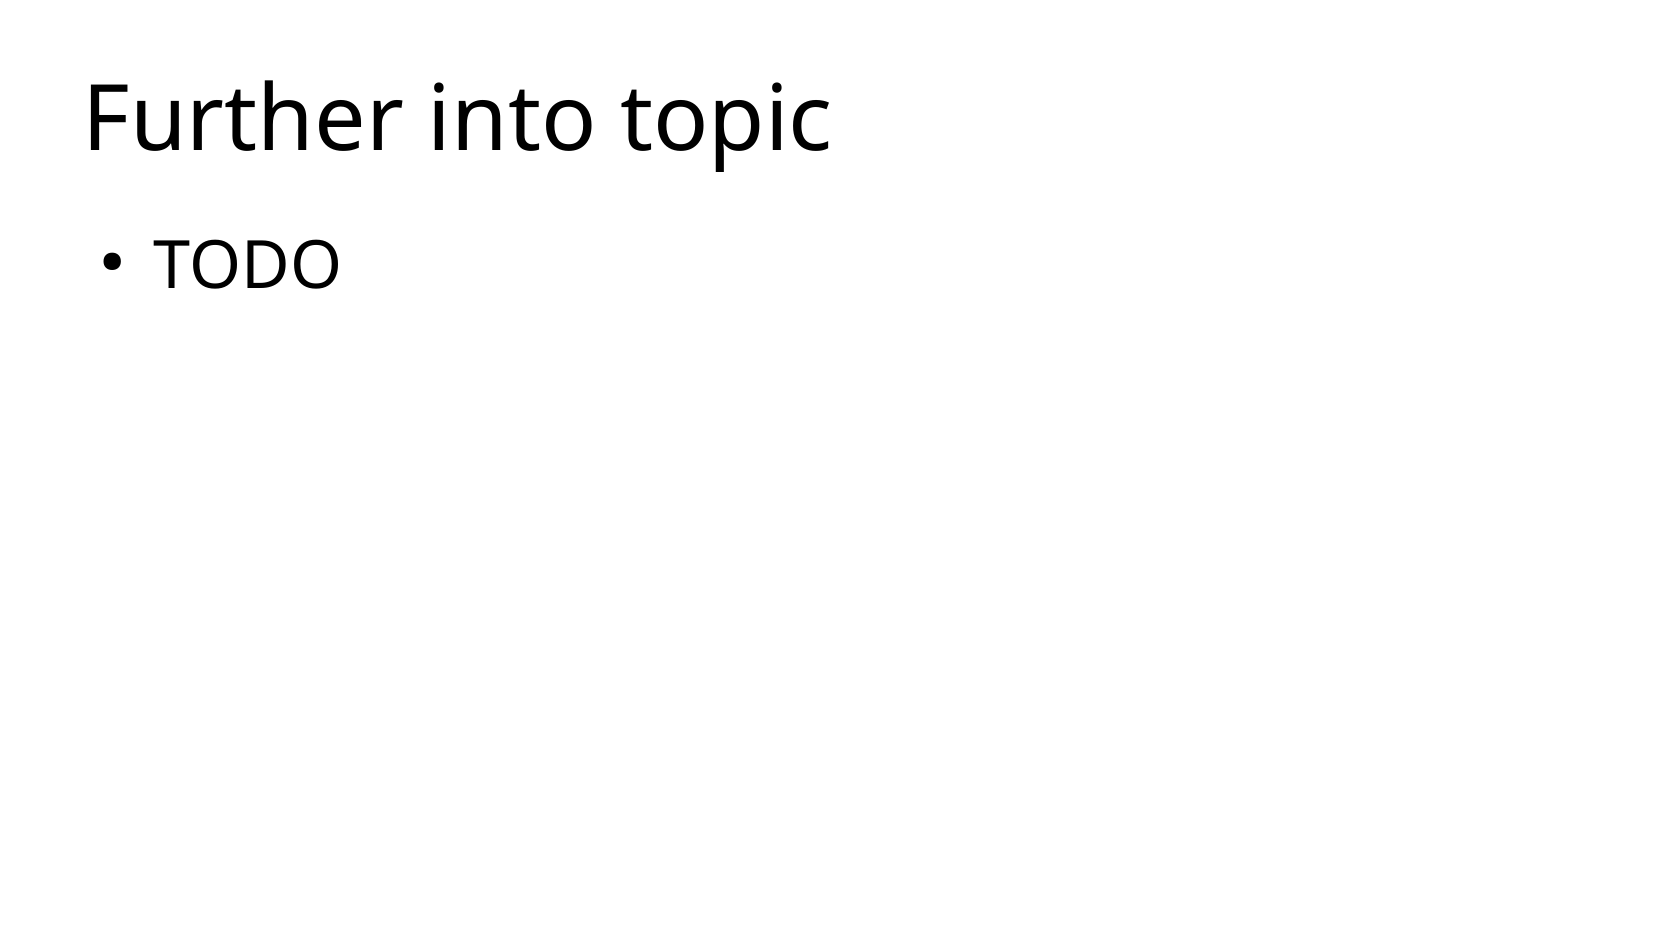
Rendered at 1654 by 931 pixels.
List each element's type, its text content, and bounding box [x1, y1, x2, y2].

list TODO [82, 217, 1571, 758]
title Further into topic [82, 37, 1571, 193]
